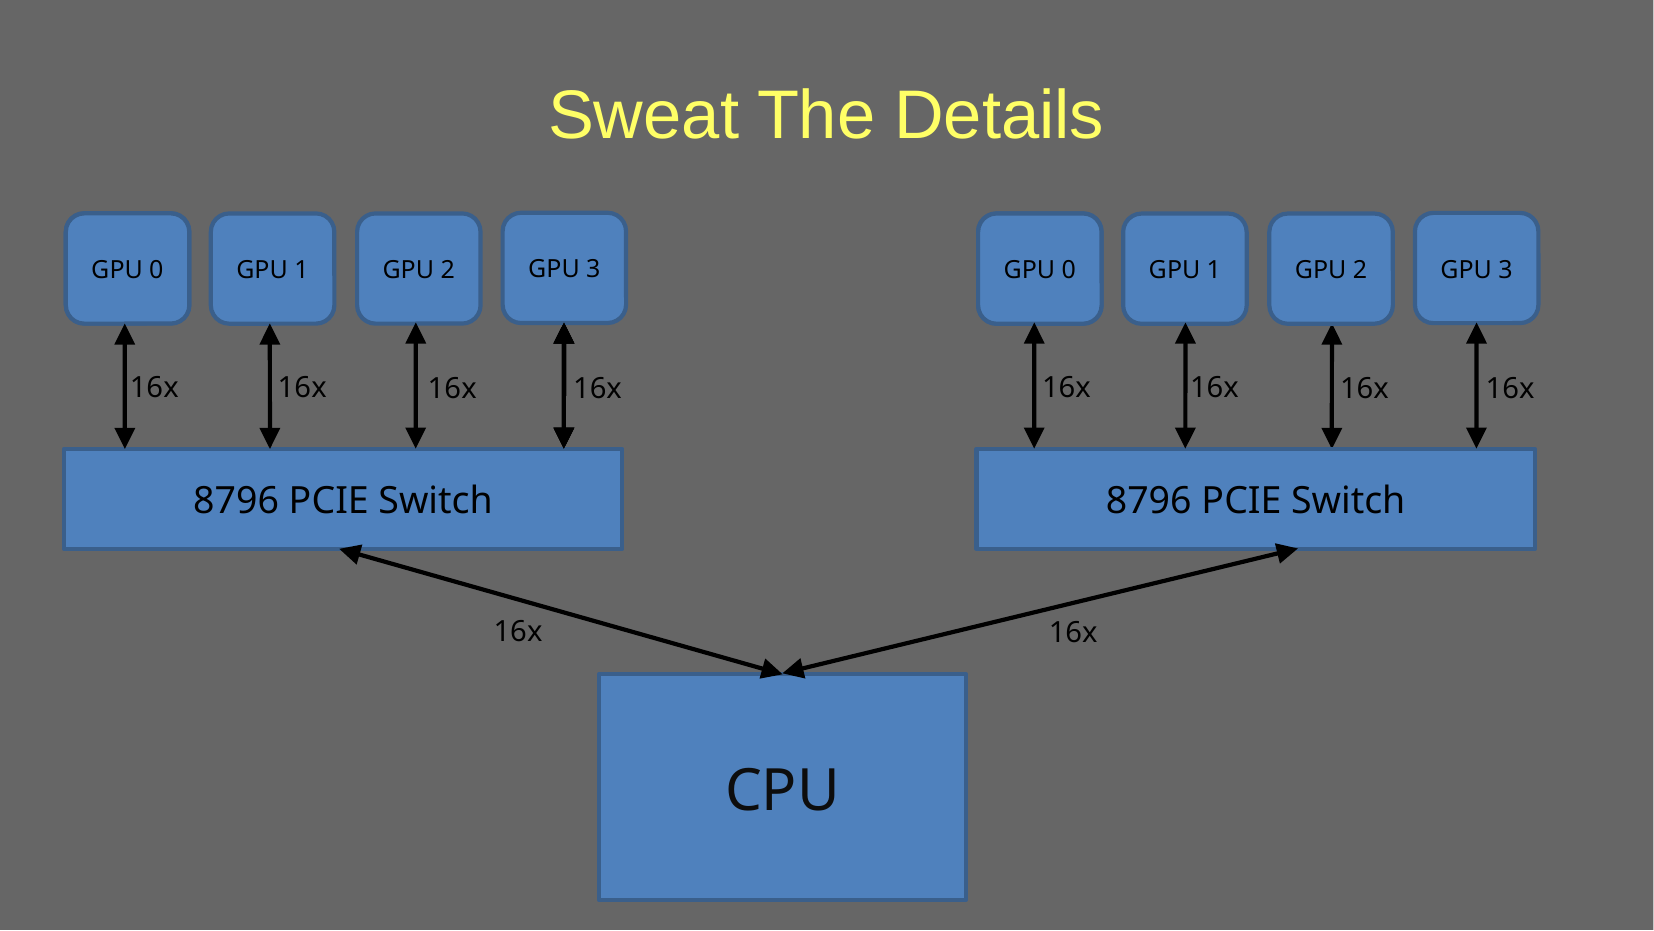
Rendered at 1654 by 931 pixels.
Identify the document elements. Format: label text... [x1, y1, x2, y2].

text_box 16x [418, 361, 493, 412]
text_box GPU 3 [502, 212, 627, 324]
text_box 16x [1470, 361, 1474, 412]
text_box 16x [1325, 361, 1405, 412]
text_box 16x [566, 361, 638, 412]
text_box GPU 2 [1269, 213, 1393, 324]
title Sweat The Details [82, 36, 1571, 193]
text_box 16x [262, 361, 267, 411]
text_box 16x [127, 360, 195, 411]
text_box 8796 PCIE Switch [976, 448, 1535, 549]
text_box GPU 1 [210, 213, 335, 324]
text_box GPU 0 [65, 213, 190, 324]
text_box 16x [1034, 605, 1114, 656]
text_box 16x [1188, 361, 1255, 412]
text_box 16x [1034, 605, 1051, 609]
text_box GPU 2 [357, 213, 481, 324]
text_box GPU 3 [1414, 212, 1539, 324]
text_box GPU 0 [978, 213, 1102, 324]
text_box 8796 PCIE Switch [63, 448, 623, 549]
text_box 16x [1175, 361, 1183, 412]
text_box GPU 1 [1123, 213, 1247, 324]
text_box CPU [598, 674, 967, 900]
text_box 16x [272, 361, 343, 411]
text_box 16x [1479, 361, 1551, 412]
text_box 16x [115, 360, 122, 411]
text_box 16x [1027, 360, 1032, 411]
text_box 16x [1037, 360, 1107, 411]
text_box 16x [478, 604, 559, 655]
